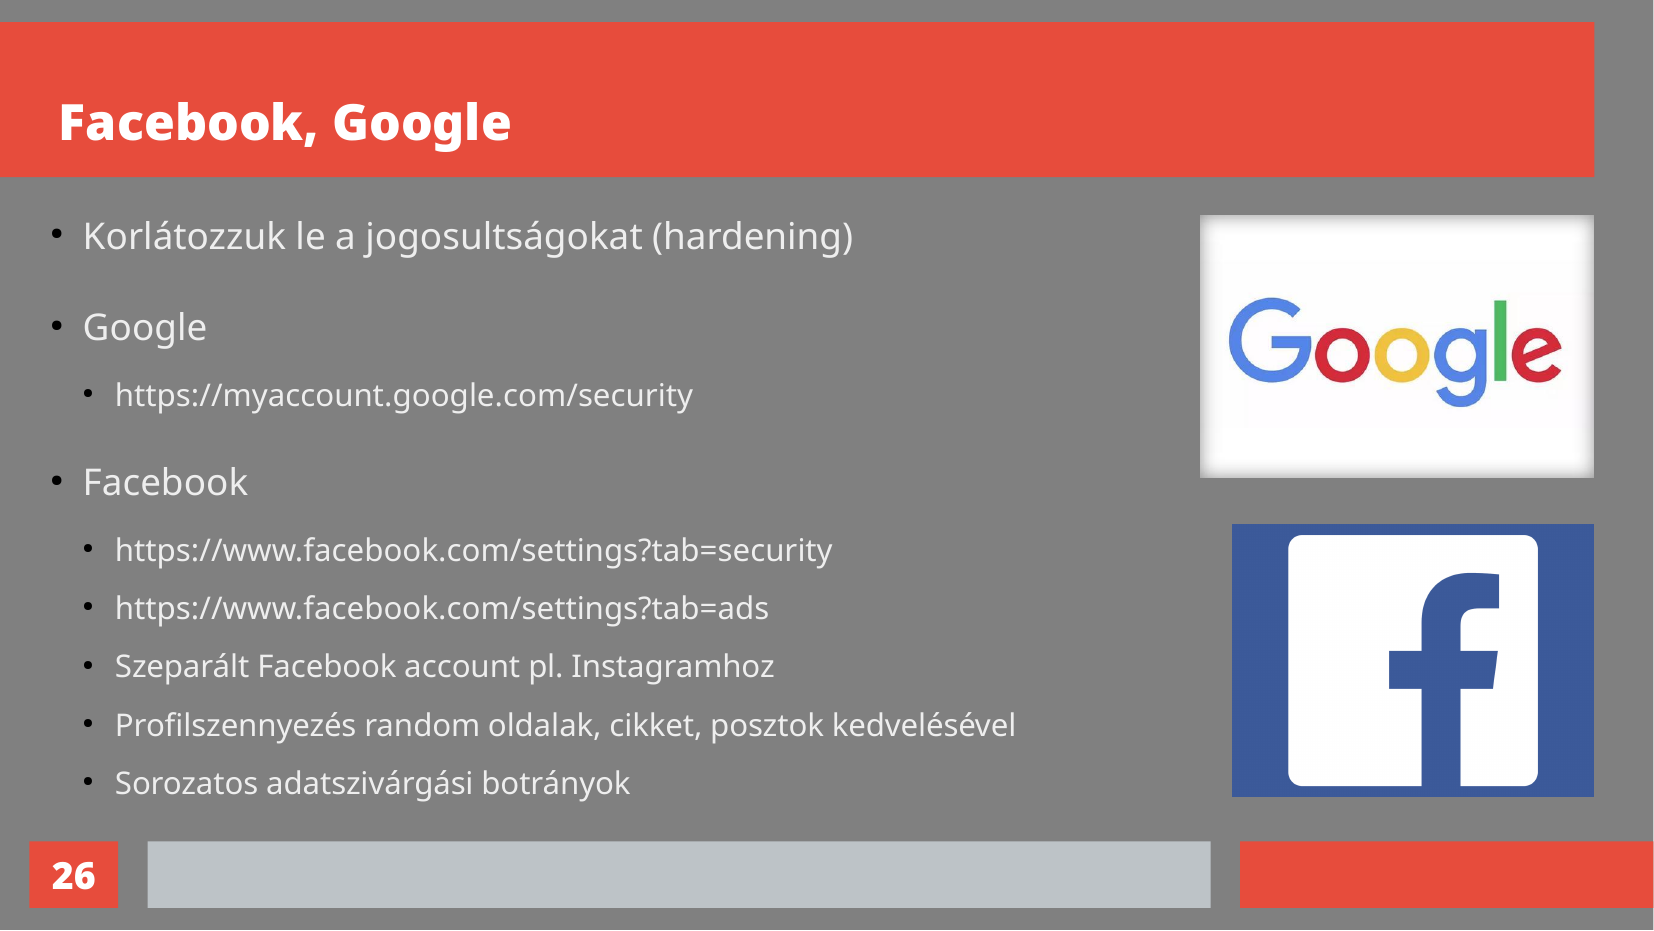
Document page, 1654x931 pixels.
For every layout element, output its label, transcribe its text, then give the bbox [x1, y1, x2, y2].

picture [1200, 215, 1594, 478]
list Korlátozzuk le a jogosultságokat (hardening) Google https://myaccount.google.com/security Facebook https://www.facebook.com/settings?tab=security https://www.facebook.com/settings?tab=ads Szeparált Facebook account pl. Instagramhoz Profilszennyezés random oldalak, cikket, posztok kedvelésével Sorozatos adatszivárgási botrányok [50, 210, 1591, 811]
title Facebook, Google [58, 44, 1595, 155]
picture [1232, 524, 1594, 797]
